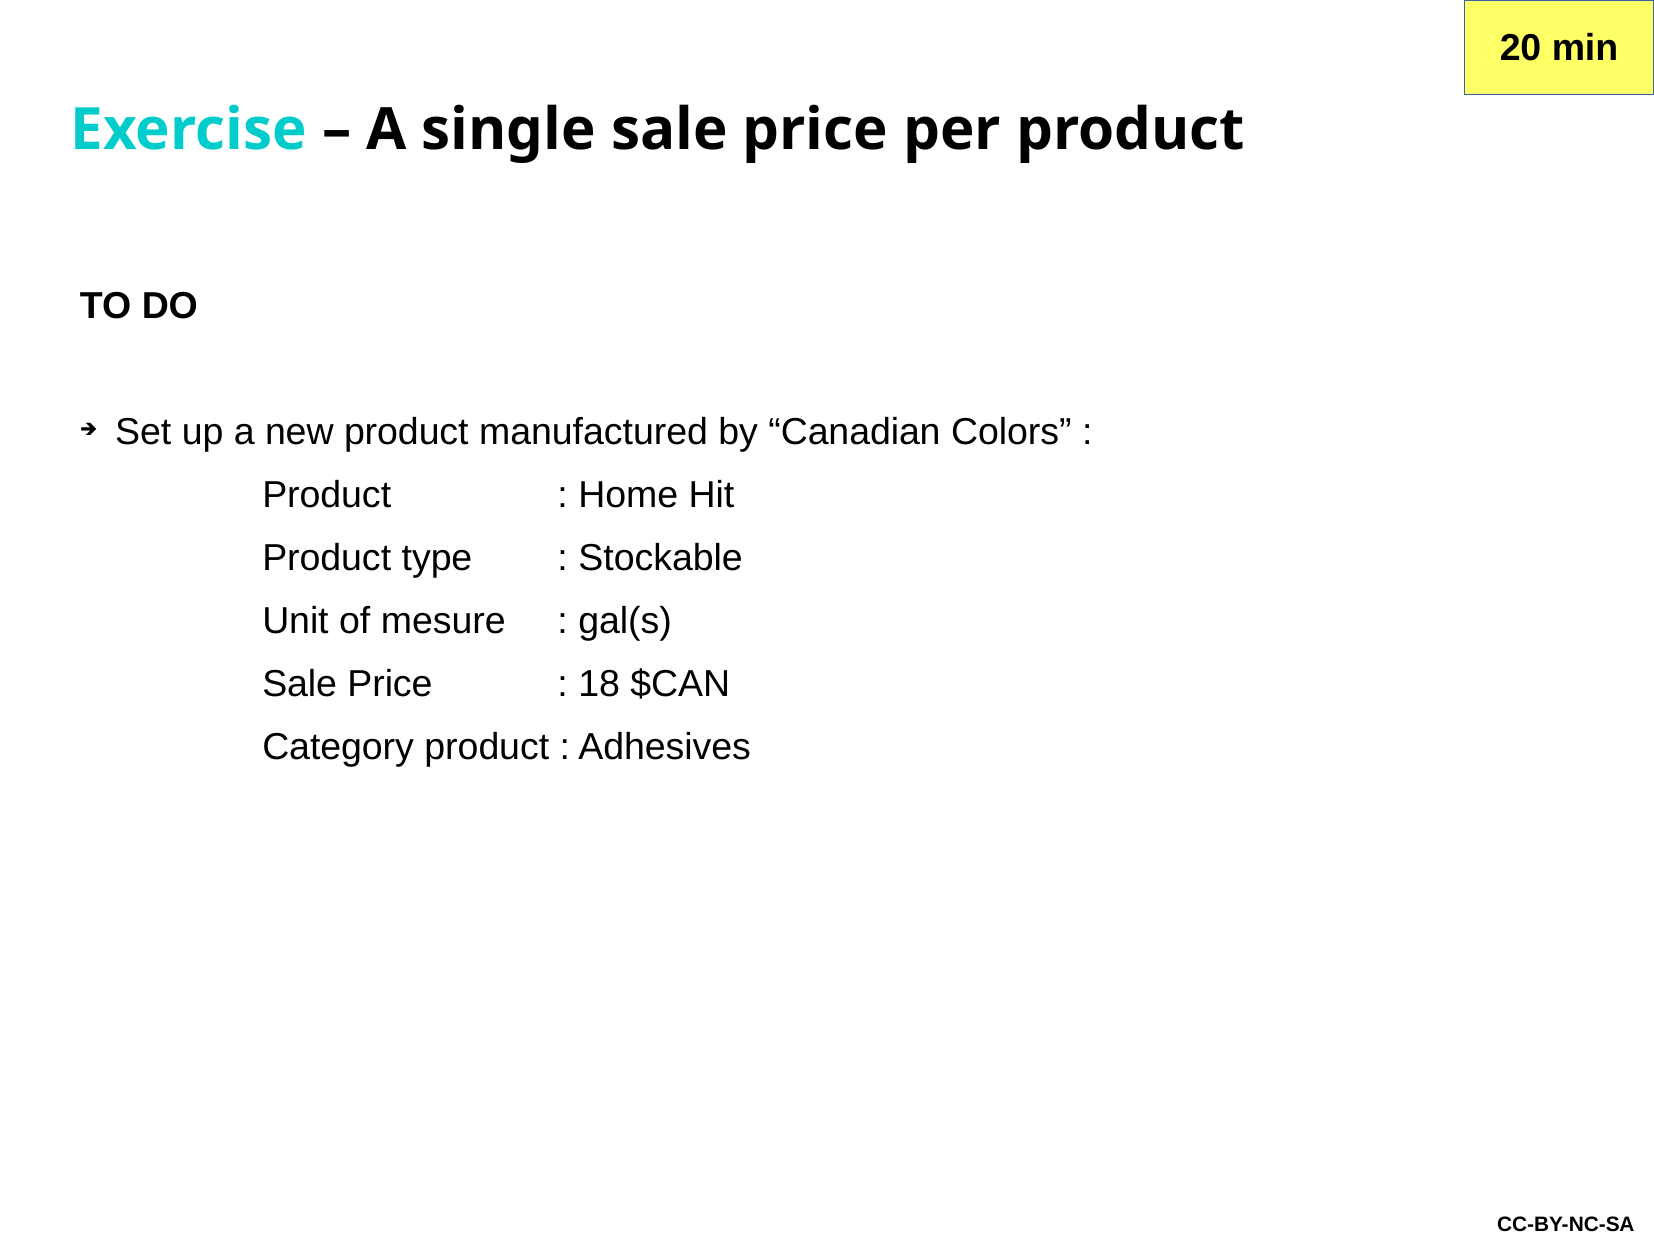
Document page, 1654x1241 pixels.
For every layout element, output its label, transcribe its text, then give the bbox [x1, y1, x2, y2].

text_box TO DO Set up a new product manufactured by “Canadian Colors” : Product : Home Hit Product type : Stockable Unit of mesure : gal(s) Sale Price : 18 $CAN Category product : Adhesives [64, 256, 1583, 1205]
text_box 20 min [1464, 0, 1654, 95]
title Exercise – A single sale price per product [70, 23, 1560, 231]
text_box CC-BY-NC-SA [1482, 1204, 1654, 1241]
